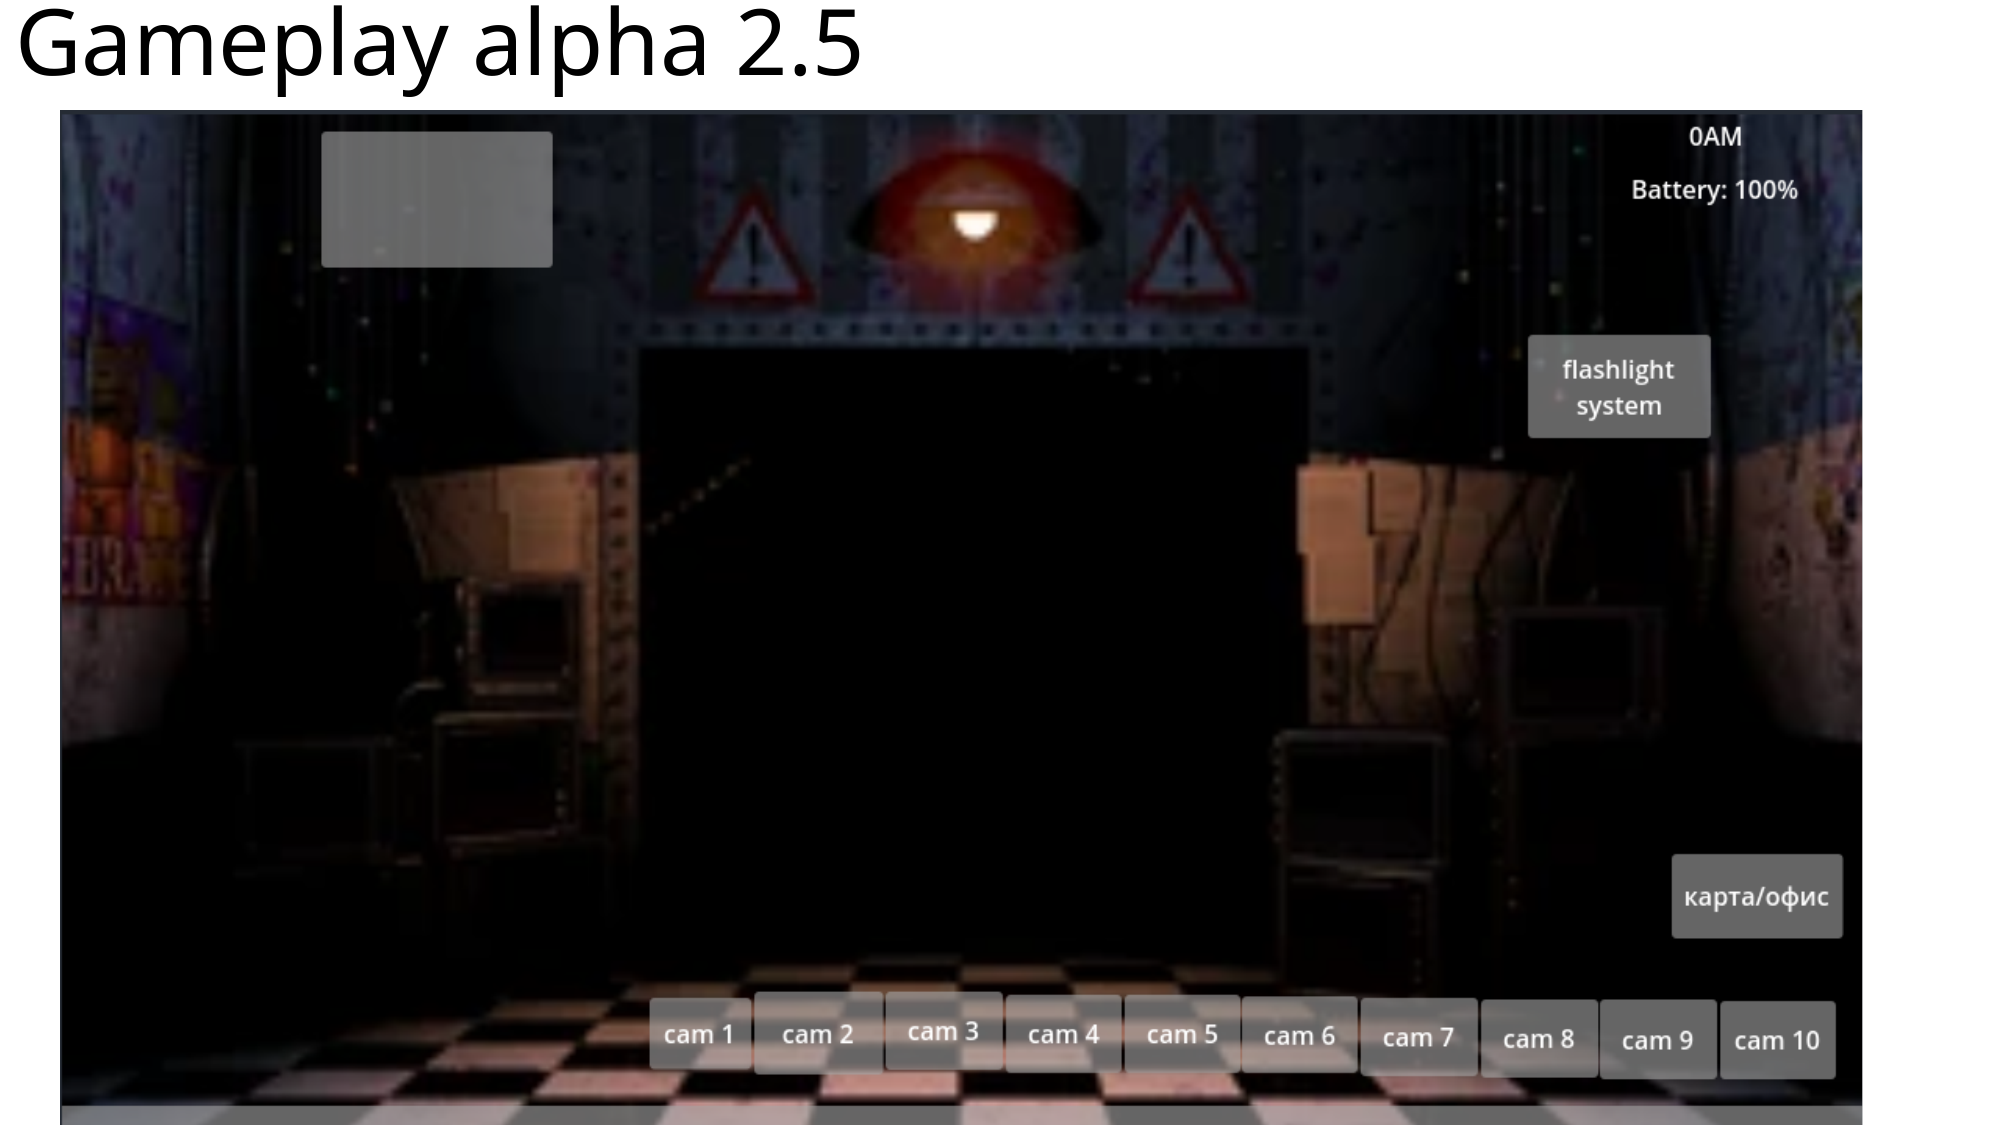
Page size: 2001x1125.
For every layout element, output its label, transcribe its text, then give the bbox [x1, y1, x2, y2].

picture [60, 110, 1863, 1125]
title Gameplay alpha 2.5 [0, 0, 1725, 155]
